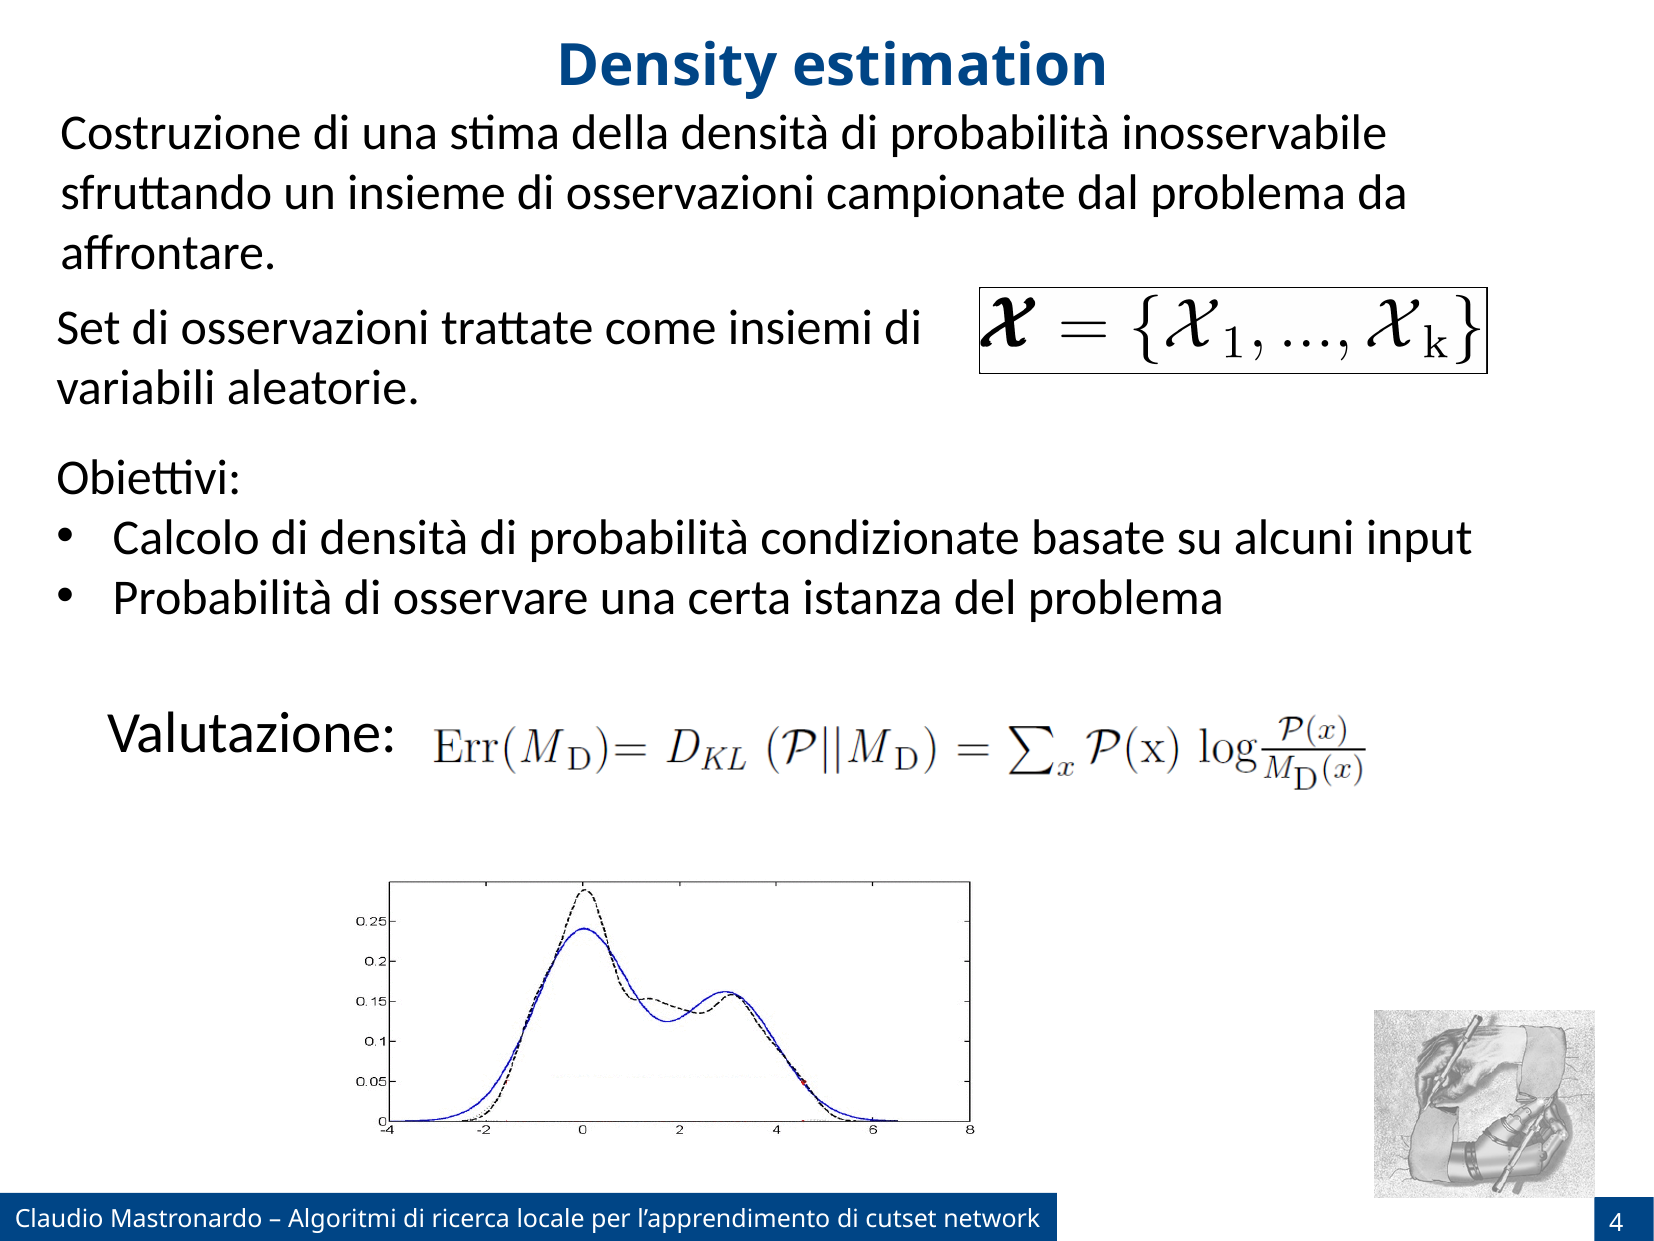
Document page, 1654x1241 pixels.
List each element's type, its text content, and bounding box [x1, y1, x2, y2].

text_box Valutazione: [92, 687, 430, 773]
chart [429, 705, 1374, 797]
text_box Set di osservazioni trattate come insiemi di variabili aleatorie. [41, 286, 948, 424]
text_box Costruzione di una stima della densità di probabilità inosservabile sfruttando un insieme di osservazioni campionate dal problema da affrontare. [45, 92, 1482, 289]
text_box Obiettivi: Calcolo di densità di probabilità condizionate basate su alcuni input Probabilità di osservare una certa istanza del problema [41, 436, 1549, 634]
title Density estimation [41, 17, 1625, 107]
chart [980, 288, 1487, 373]
chart [354, 877, 976, 1136]
